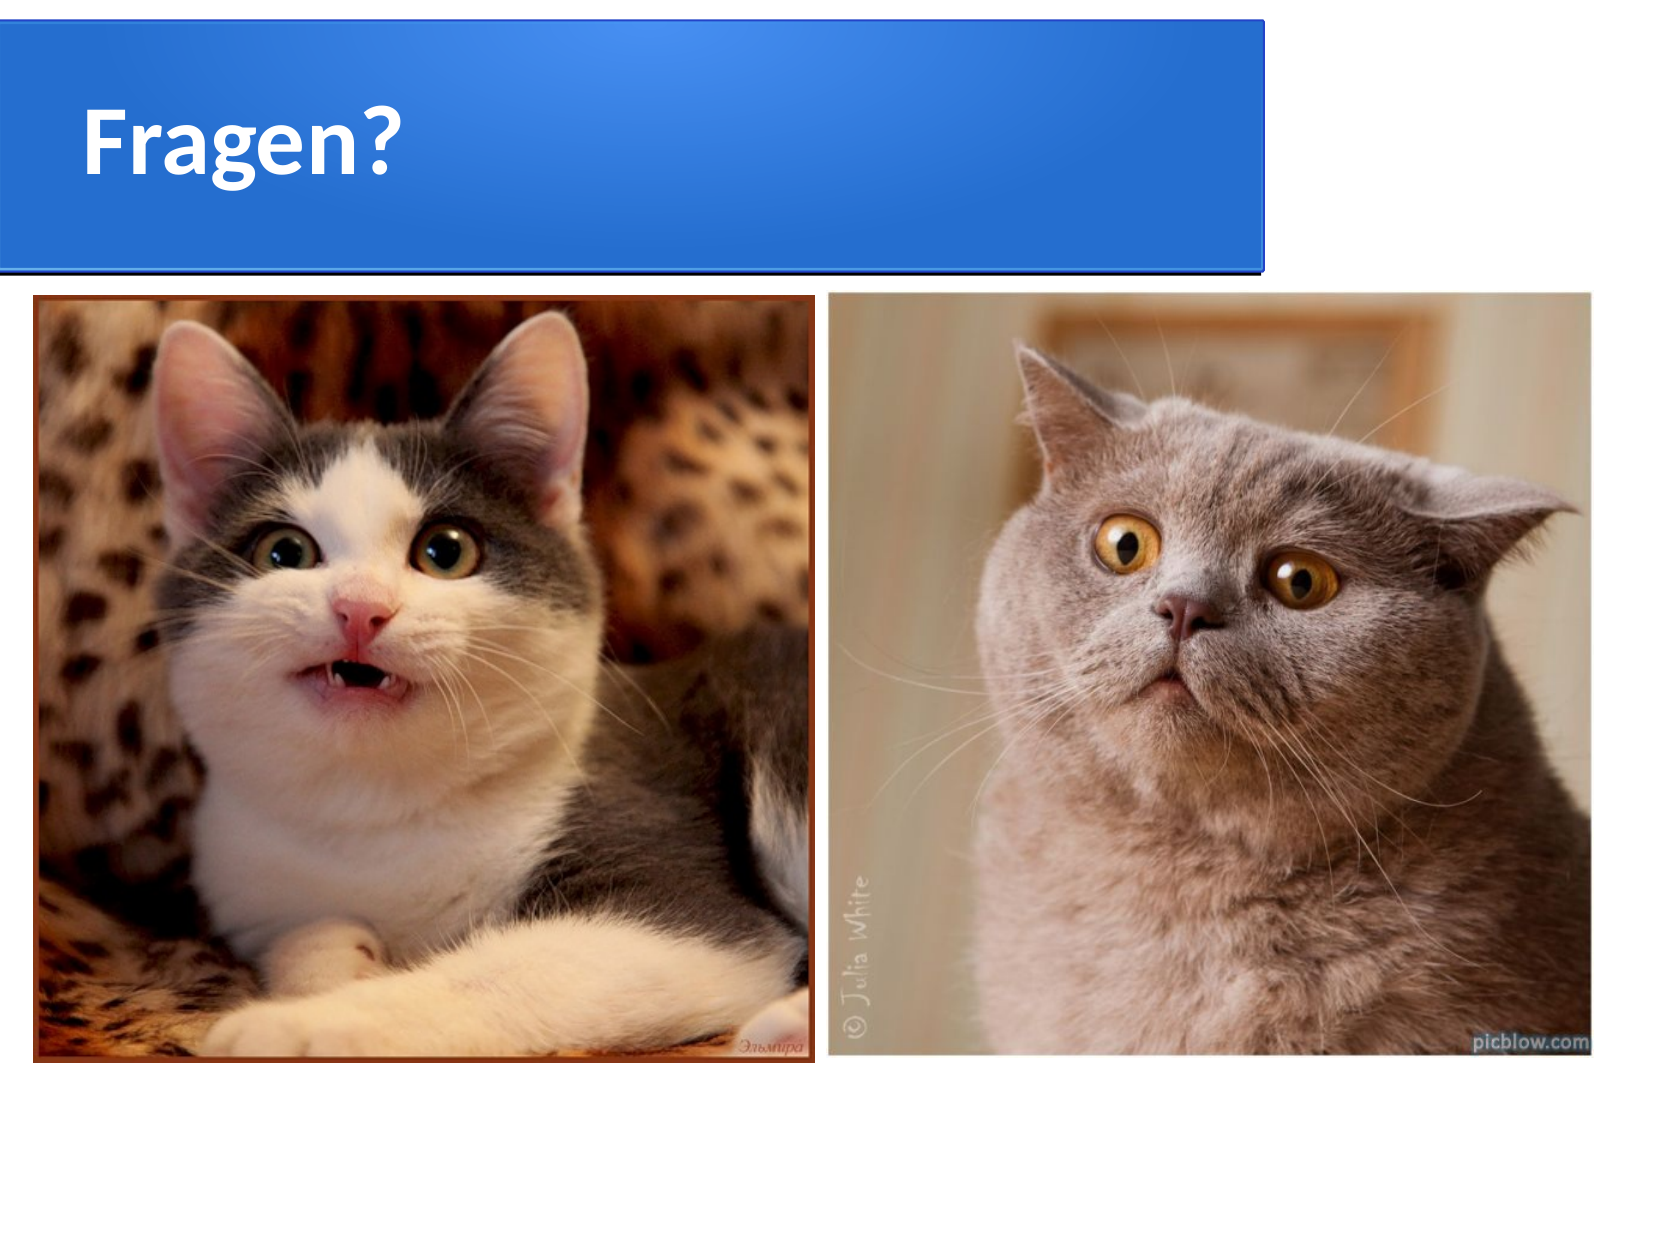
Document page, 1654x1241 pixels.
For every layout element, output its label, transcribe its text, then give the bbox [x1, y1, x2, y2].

title Fragen? [82, 47, 1235, 252]
picture [33, 295, 815, 1063]
picture [826, 290, 1594, 1058]
